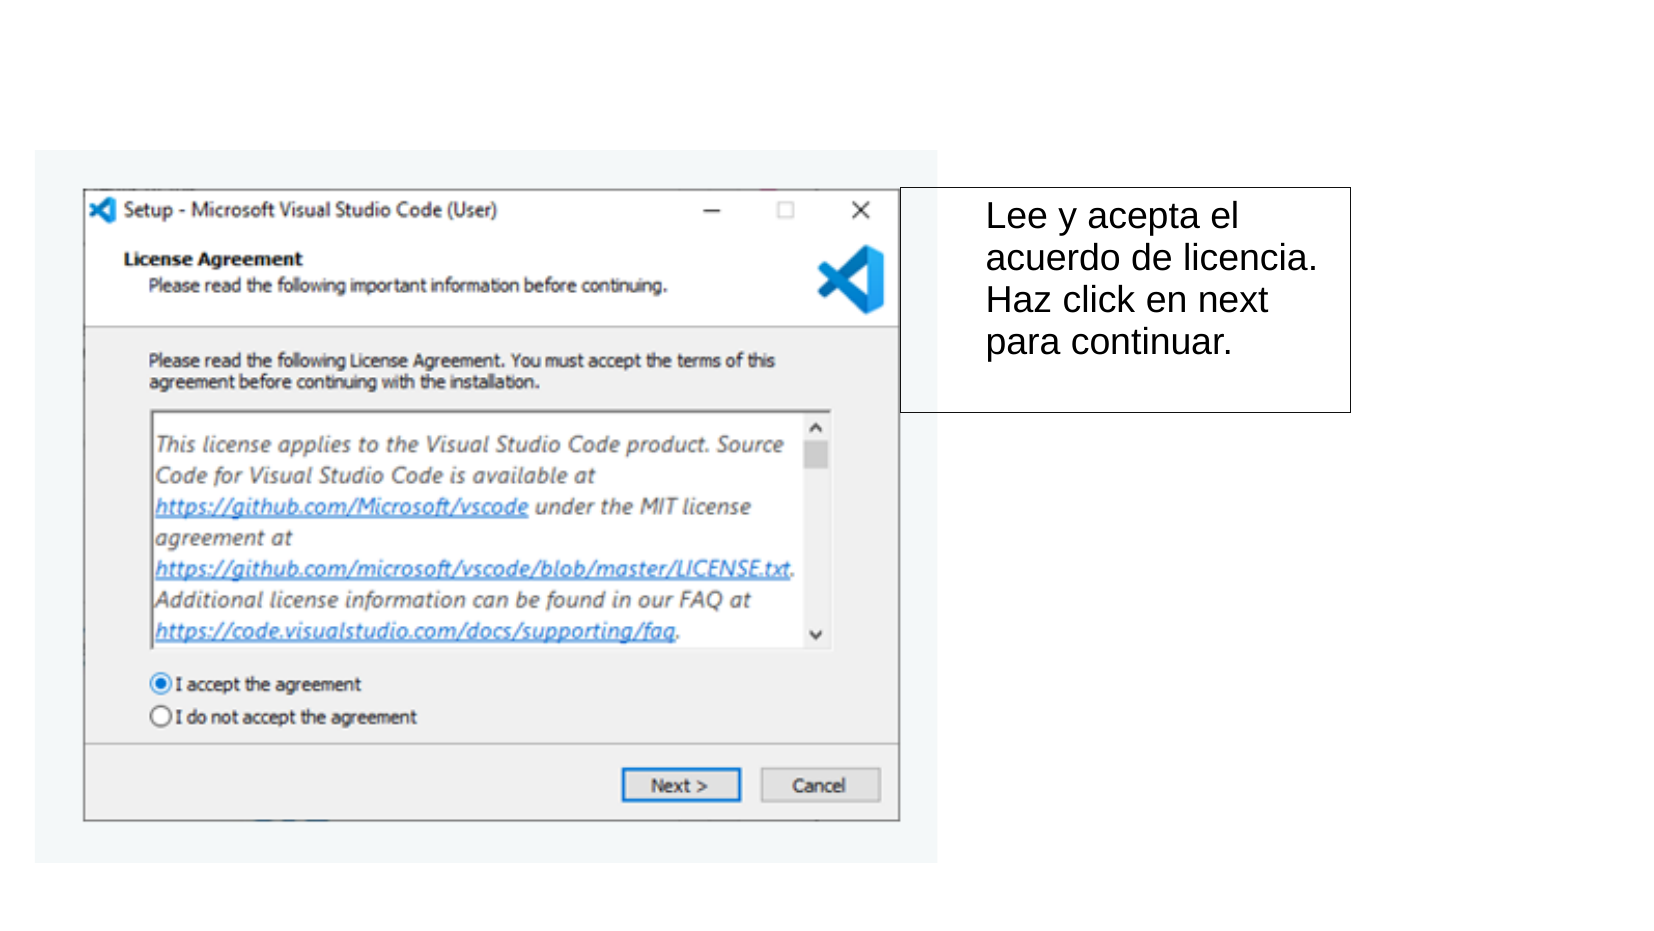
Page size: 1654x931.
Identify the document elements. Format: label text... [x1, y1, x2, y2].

text_box Lee y acepta el acuerdo de licencia. Haz click en next para continuar. [900, 187, 1351, 413]
picture [34, 150, 938, 863]
